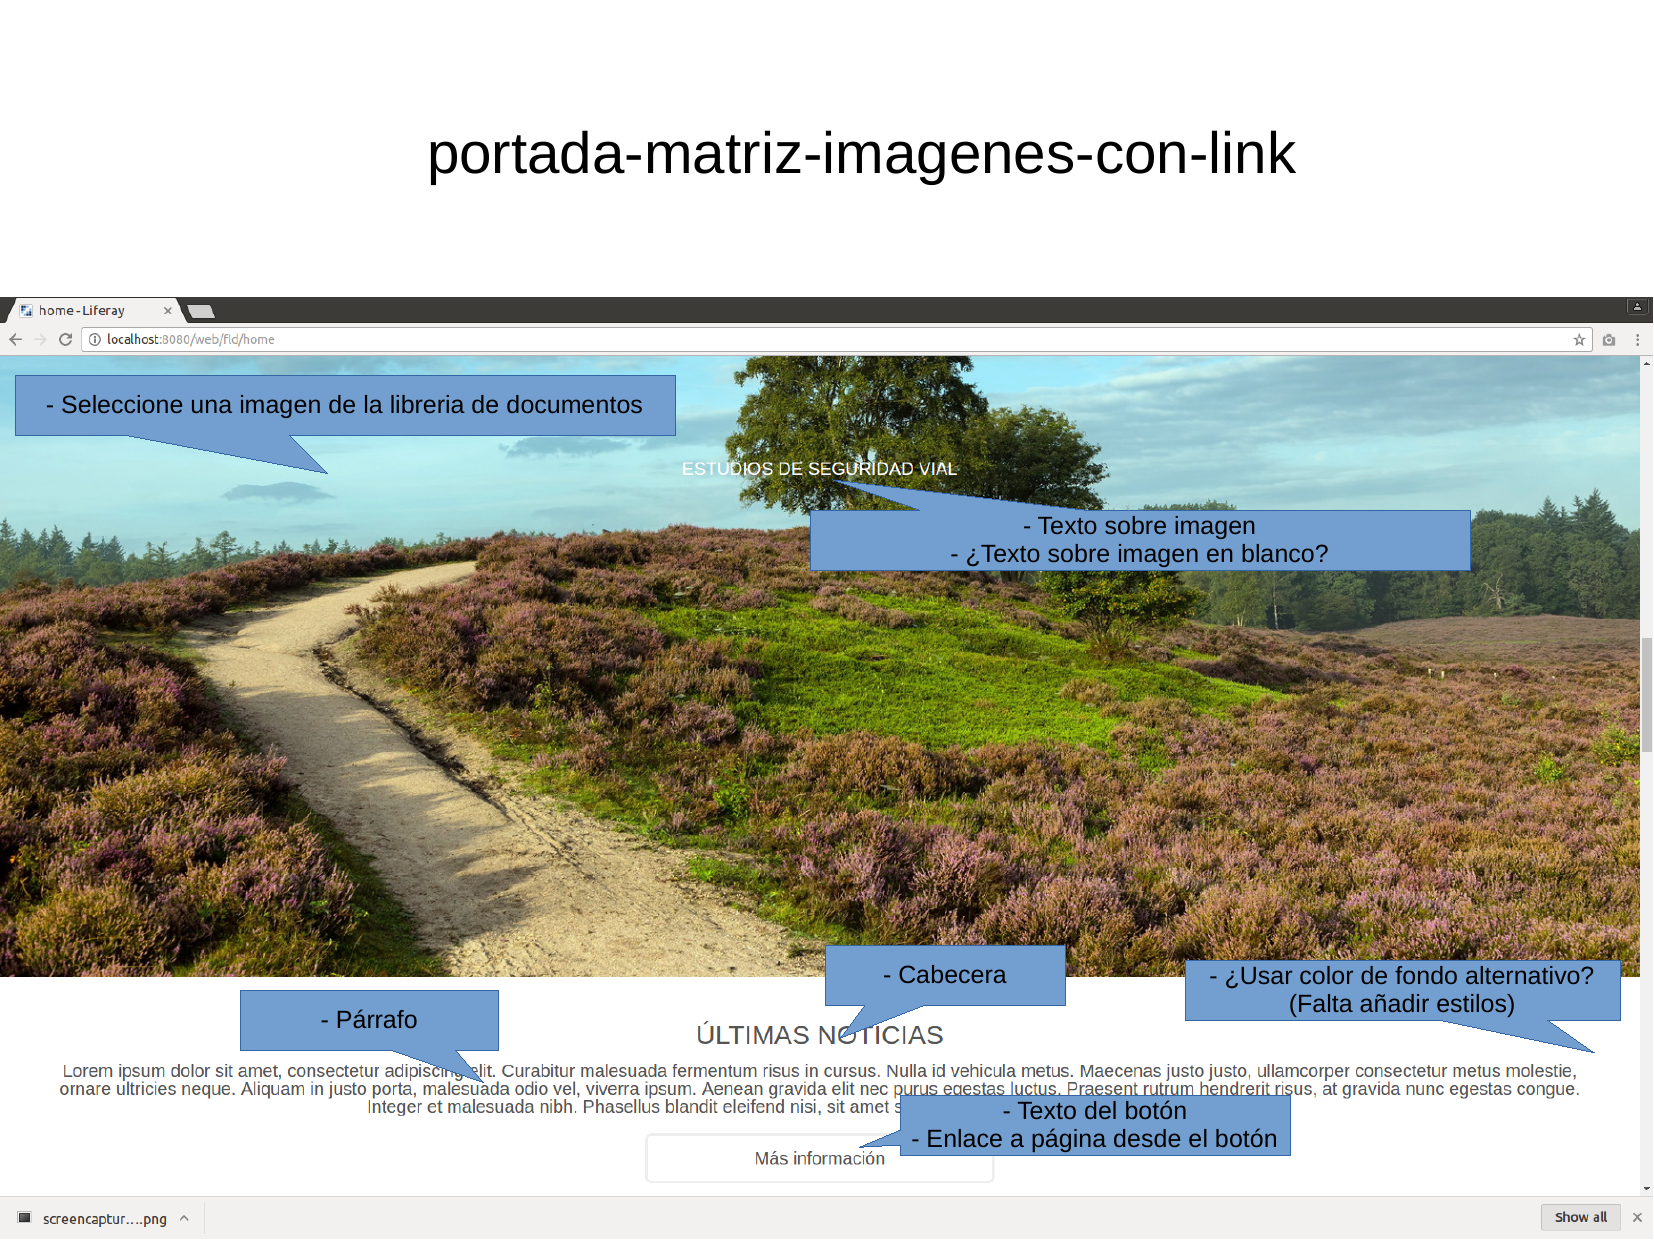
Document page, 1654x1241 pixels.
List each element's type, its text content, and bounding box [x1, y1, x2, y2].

text_box - Cabecera [825, 945, 1066, 1038]
text_box - Texto del botón - Enlace a página desde el botón [859, 1095, 1291, 1156]
text_box - Párrafo [240, 990, 499, 1083]
picture [0, 297, 1653, 1239]
text_box - Seleccione una imagen de la libreria de documentos [15, 375, 676, 474]
text_box - Texto sobre imagen - ¿Texto sobre imagen en blanco? [810, 479, 1471, 571]
text_box - ¿Usar color de fondo alternativo? (Falta añadir estilos) [1185, 960, 1621, 1053]
title portada-matriz-imagenes-con-link [82, 49, 1571, 257]
